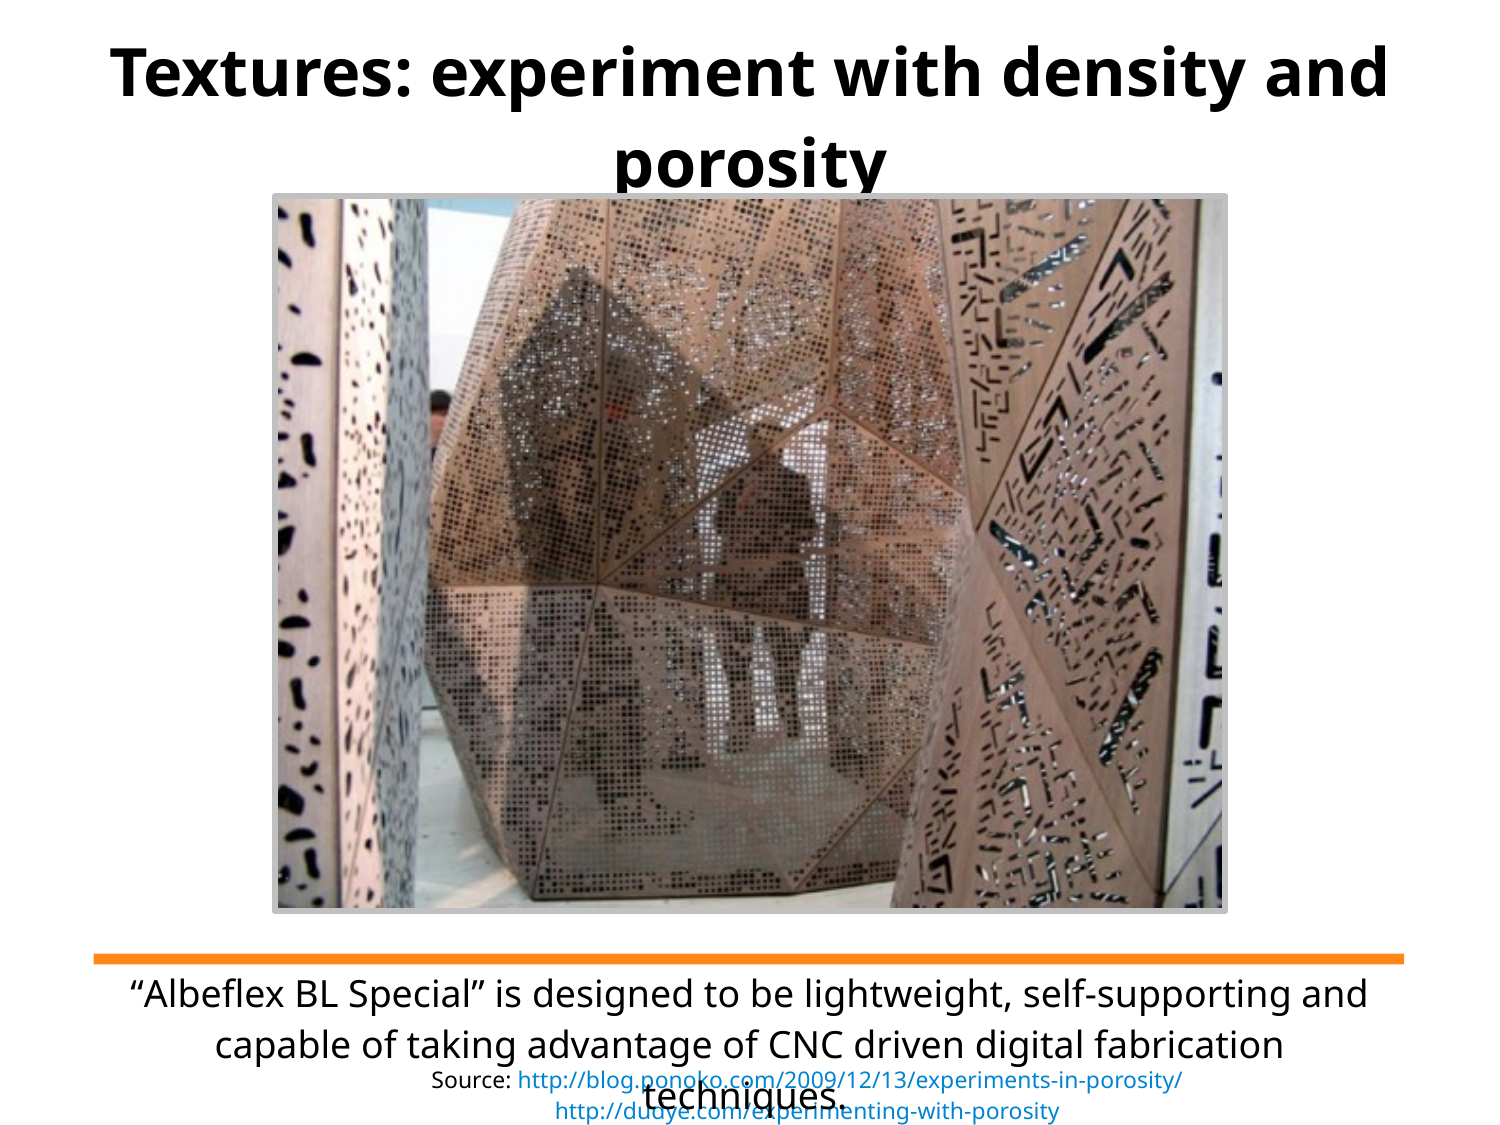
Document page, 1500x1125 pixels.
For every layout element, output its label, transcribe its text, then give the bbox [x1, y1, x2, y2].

picture [1130, 1077, 1134, 1087]
title Textures: experiment with density and porosity [75, 29, 1426, 203]
text_box “Albeflex BL Special” is designed to be lightweight, self-supporting and capable of taking advantage of CNC driven digital fabrication techniques. [109, 960, 1391, 1073]
picture [0, 0, 1500, 1125]
text_box Source: http://blog.ponoko.com/2009/12/13/experiments-in-porosity/ http://dudye.com/experimenting-with-porosity [416, 1073, 1130, 1125]
